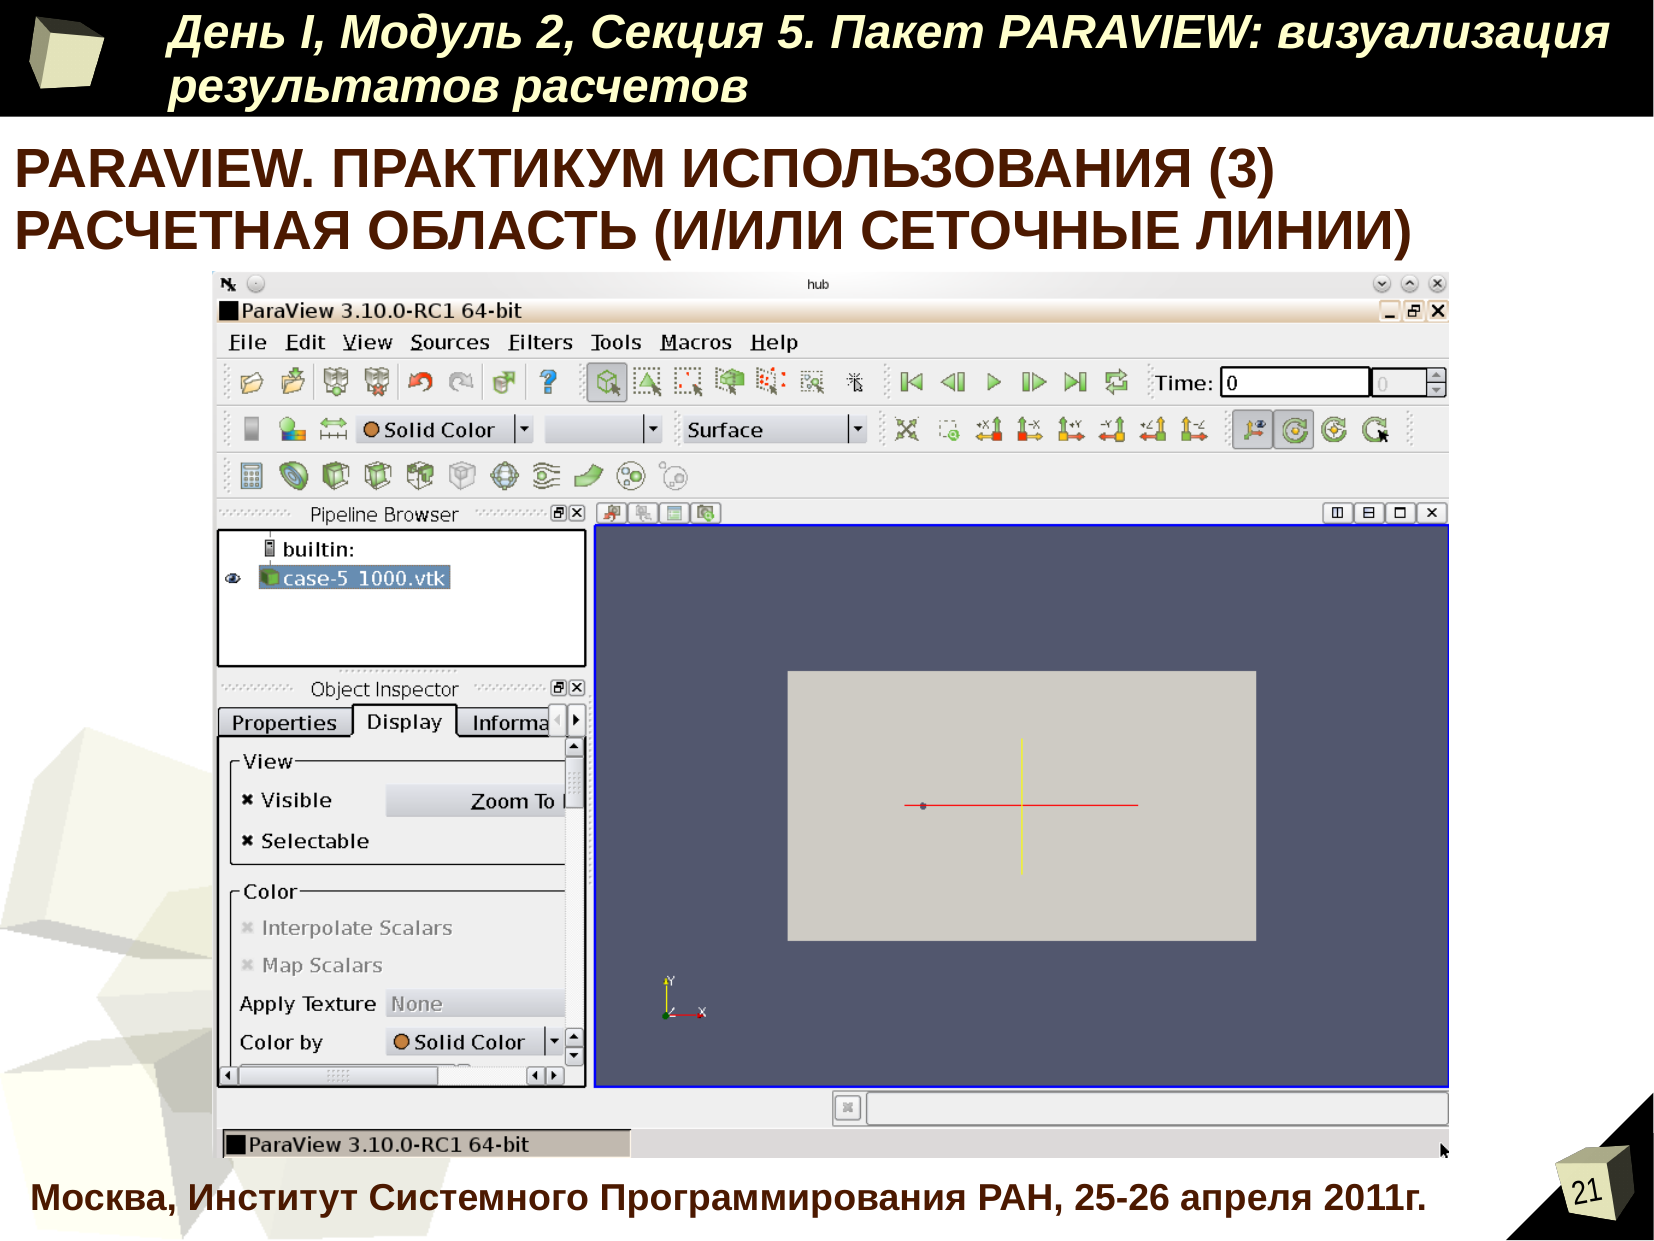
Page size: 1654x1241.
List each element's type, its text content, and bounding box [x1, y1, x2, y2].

text_box PARAVIEW. ПРАКТИКУМ ИСПОЛЬЗОВАНИЯ (3) РАСЧЕТНАЯ ОБЛАСТЬ (И/ИЛИ СЕТОЧНЫЕ ЛИНИИ) [0, 130, 1654, 269]
picture [0, 271, 1449, 1241]
picture [464, 1193, 472, 1198]
